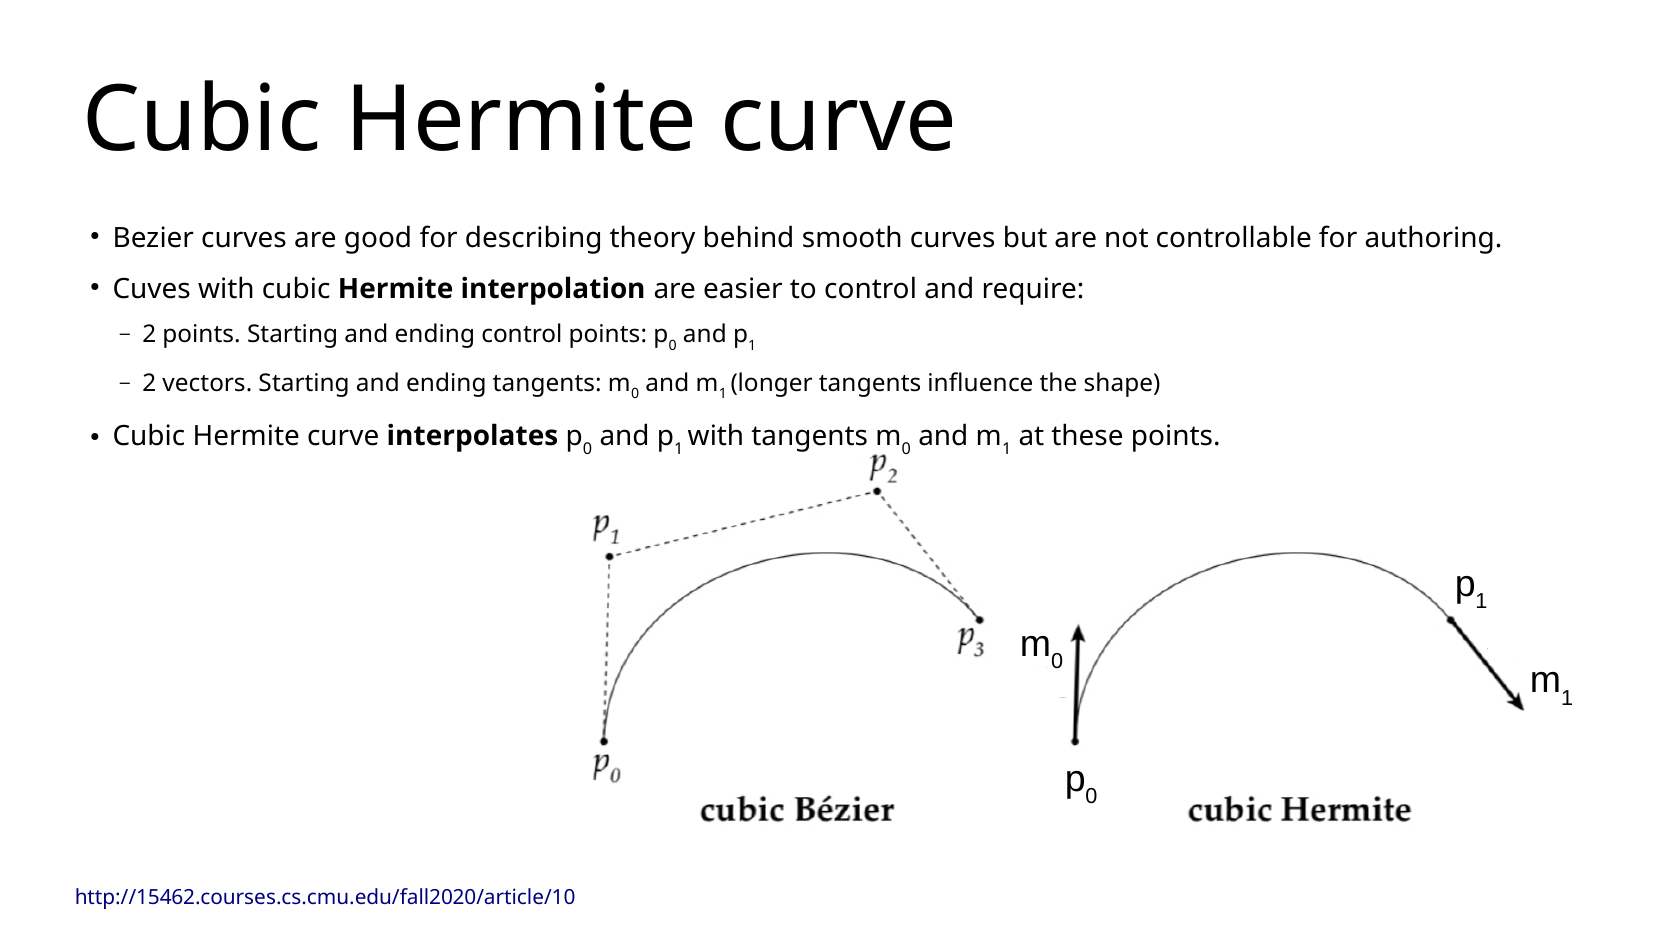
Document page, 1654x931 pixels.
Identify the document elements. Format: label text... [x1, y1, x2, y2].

text_box p0 [1050, 750, 1141, 849]
text_box m0 [1005, 615, 1096, 714]
picture [558, 426, 1576, 856]
text_box p1 [1440, 555, 1531, 654]
text_box http://15462.courses.cs.cmu.edu/fall2020/article/10 [60, 874, 871, 916]
title Cubic Hermite curve [82, 37, 1571, 193]
list Bezier curves are good for describing theory behind smooth curves but are not controllable for authoring. Cuves with cubic Hermite interpolation are easier to control and require: 2 points. Starting and ending control points: p0 and p1 2 vectors. Starting and ending tangents: m0 and m1 (longer tangents influence the shape) Cubic Hermite curve interpolates p0 and p1 with tangents m0 and m1 at these points. [82, 217, 1546, 466]
text_box m1 [1515, 651, 1606, 751]
